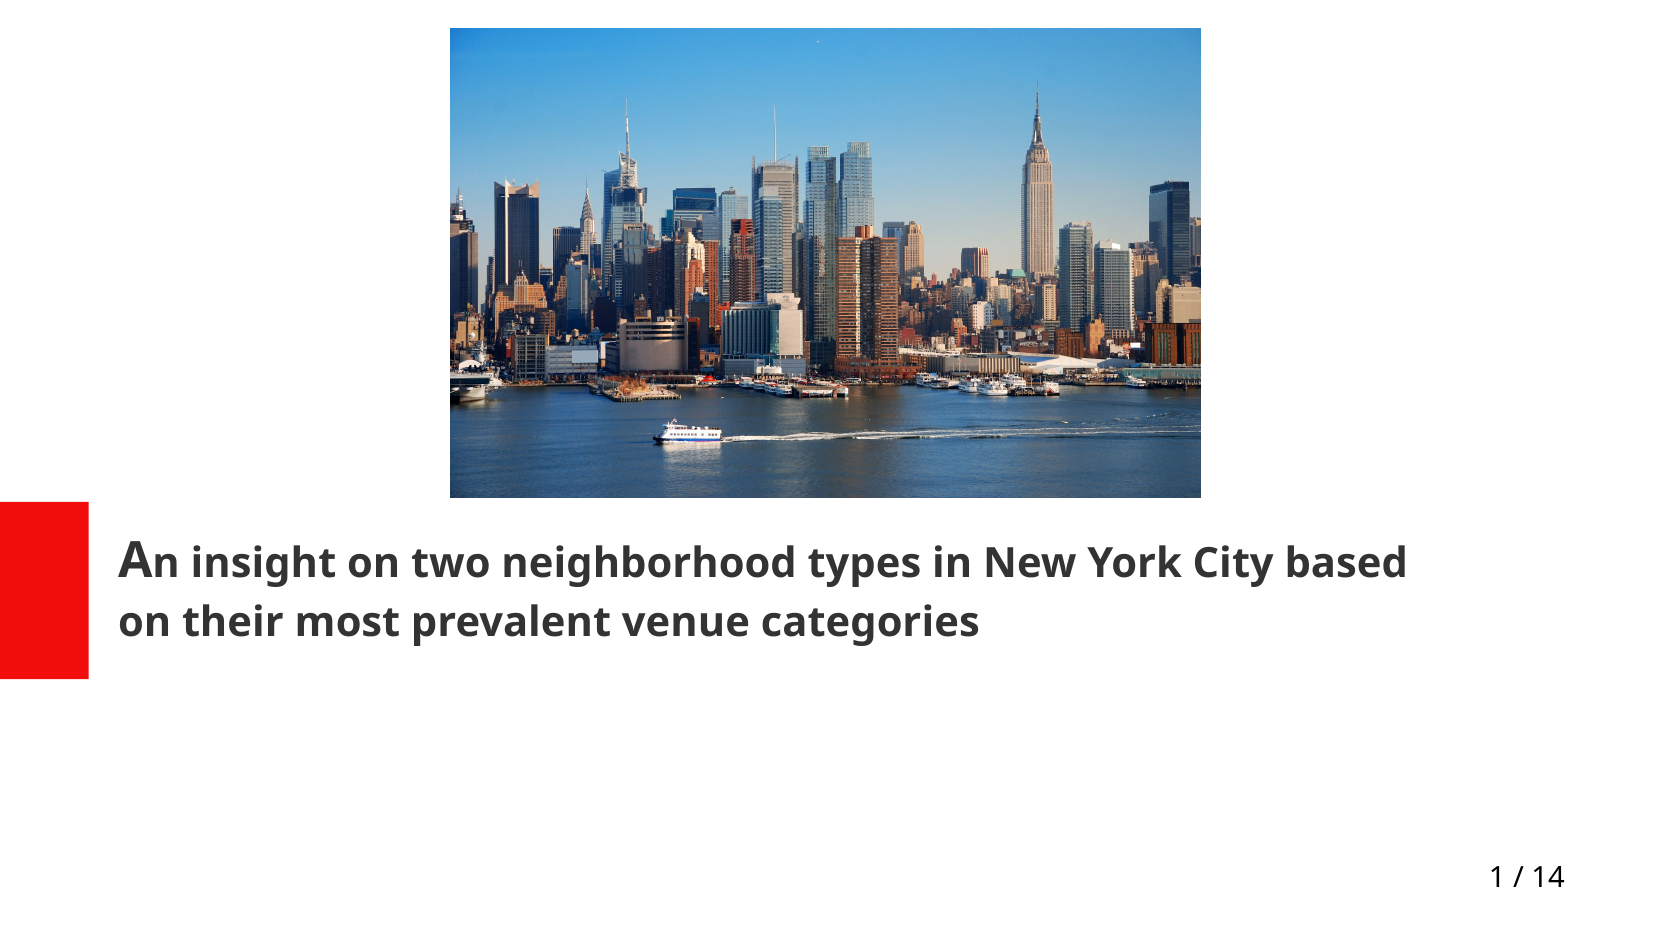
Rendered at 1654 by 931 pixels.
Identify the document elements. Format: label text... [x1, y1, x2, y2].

picture [450, 28, 1201, 498]
title An insight on two neighborhood types in New York City based on their most prevalent venue categories [118, 497, 1426, 676]
